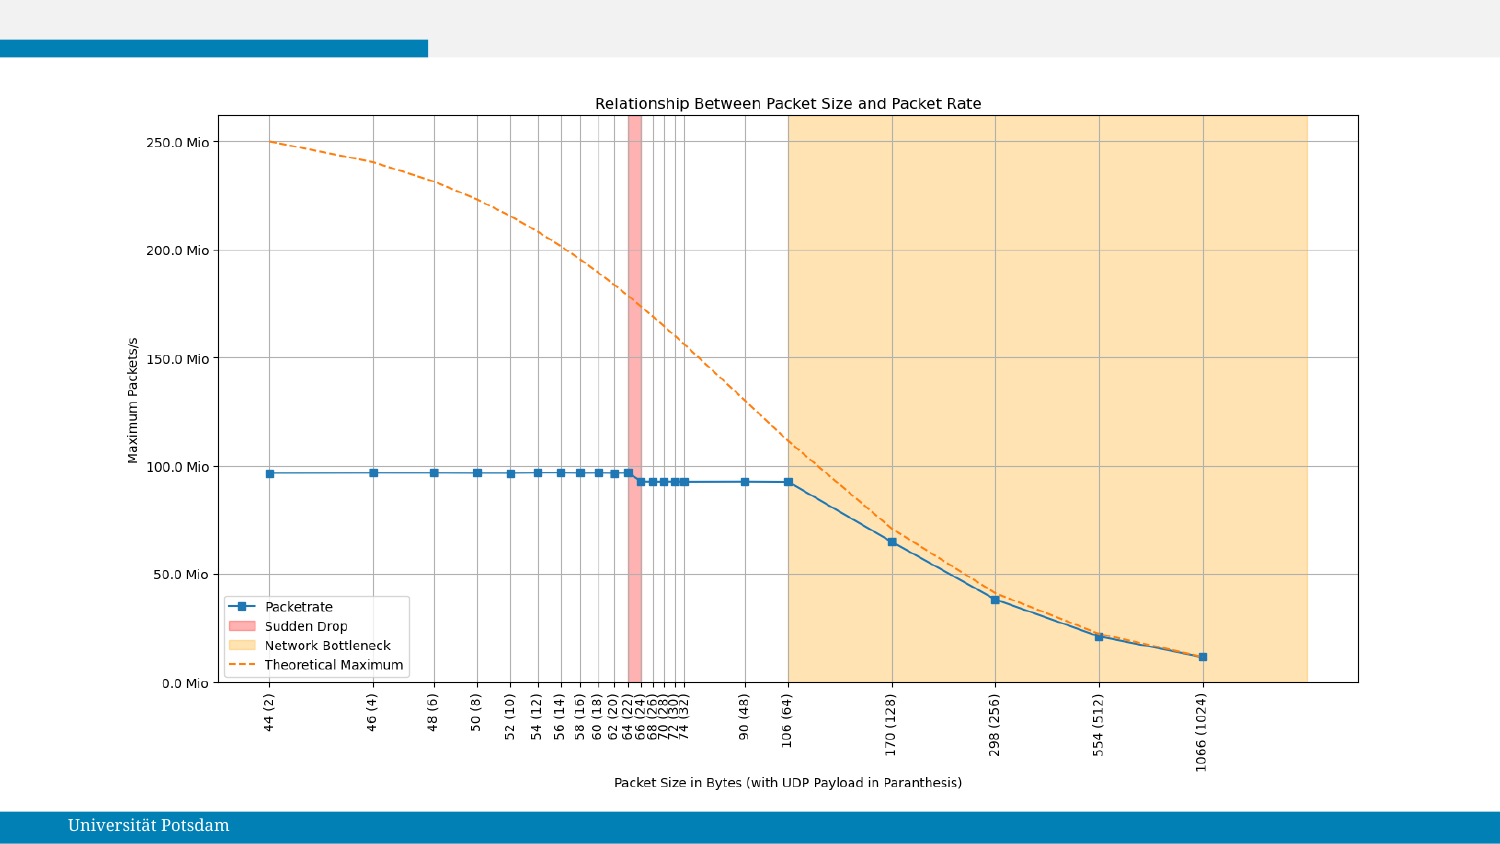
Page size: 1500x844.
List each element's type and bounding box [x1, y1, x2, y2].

picture [118, 88, 1366, 798]
